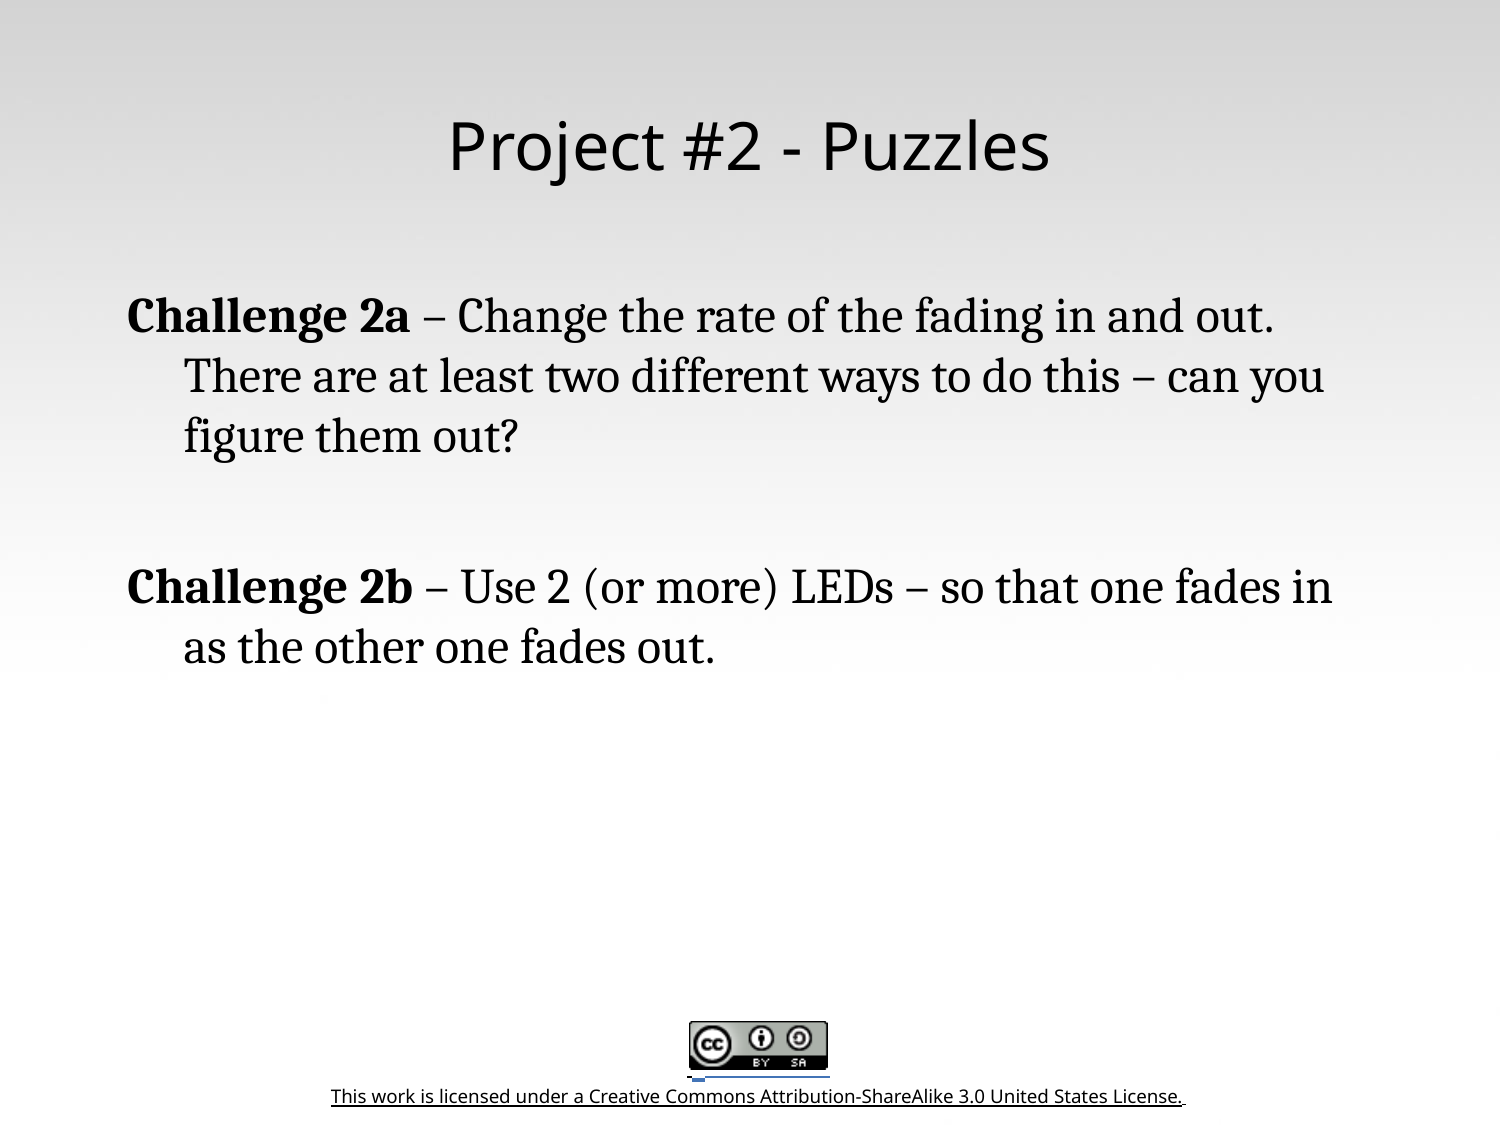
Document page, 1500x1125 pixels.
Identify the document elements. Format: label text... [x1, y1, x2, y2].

title Project #2 - Puzzles [112, 50, 1388, 238]
picture [0, 0, 1500, 1125]
list Challenge 2a – Change the rate of the fading in and out. There are at least two different ways to do this – can you figure them out? Challenge 2b – Use 2 (or more) LEDs – so that one fades in as the other one fades out. [112, 275, 1388, 1000]
